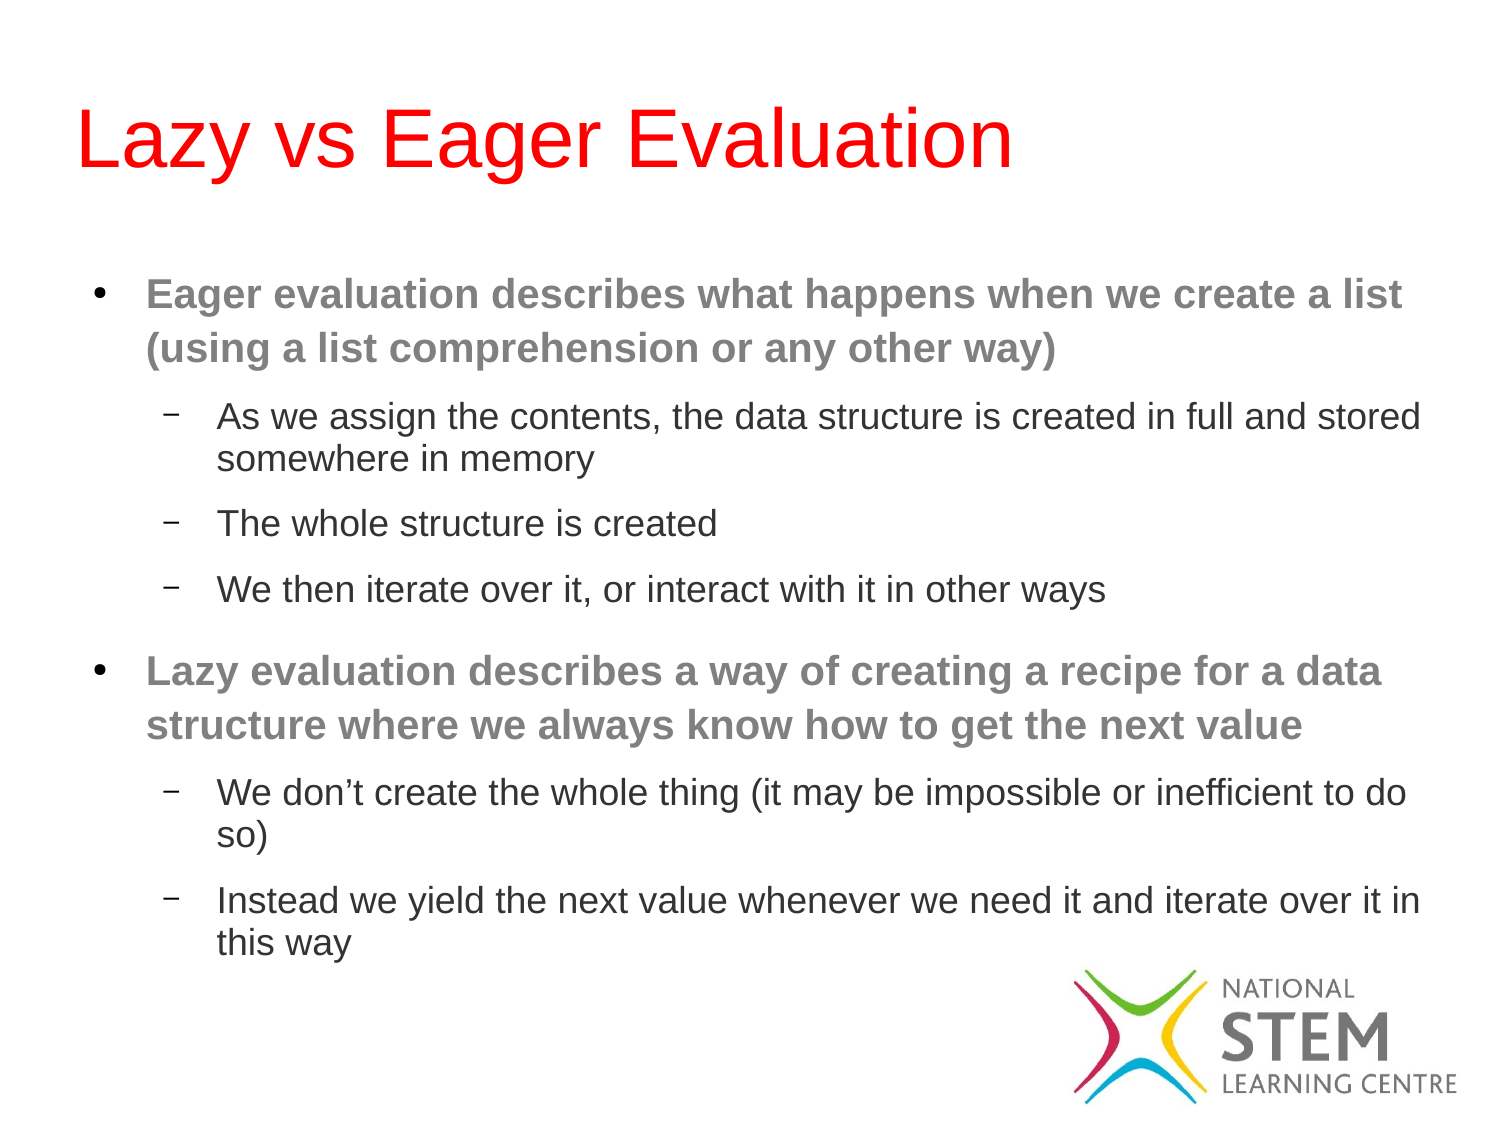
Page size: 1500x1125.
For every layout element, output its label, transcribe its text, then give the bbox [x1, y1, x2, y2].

list Eager evaluation describes what happens when we create a list (using a list comprehension or any other way) As we assign the contents, the data structure is created in full and stored somewhere in memory The whole structure is created We then iterate over it, or interact with it in other ways Lazy evaluation describes a way of creating a recipe for a data structure where we always know how to get the next value We don’t create the whole thing (it may be impossible or inefficient to do so) Instead we yield the next value whenever we need it and iterate over it in this way [75, 263, 1425, 981]
title Lazy vs Eager Evaluation [75, 44, 1425, 233]
picture [1057, 953, 1472, 1120]
